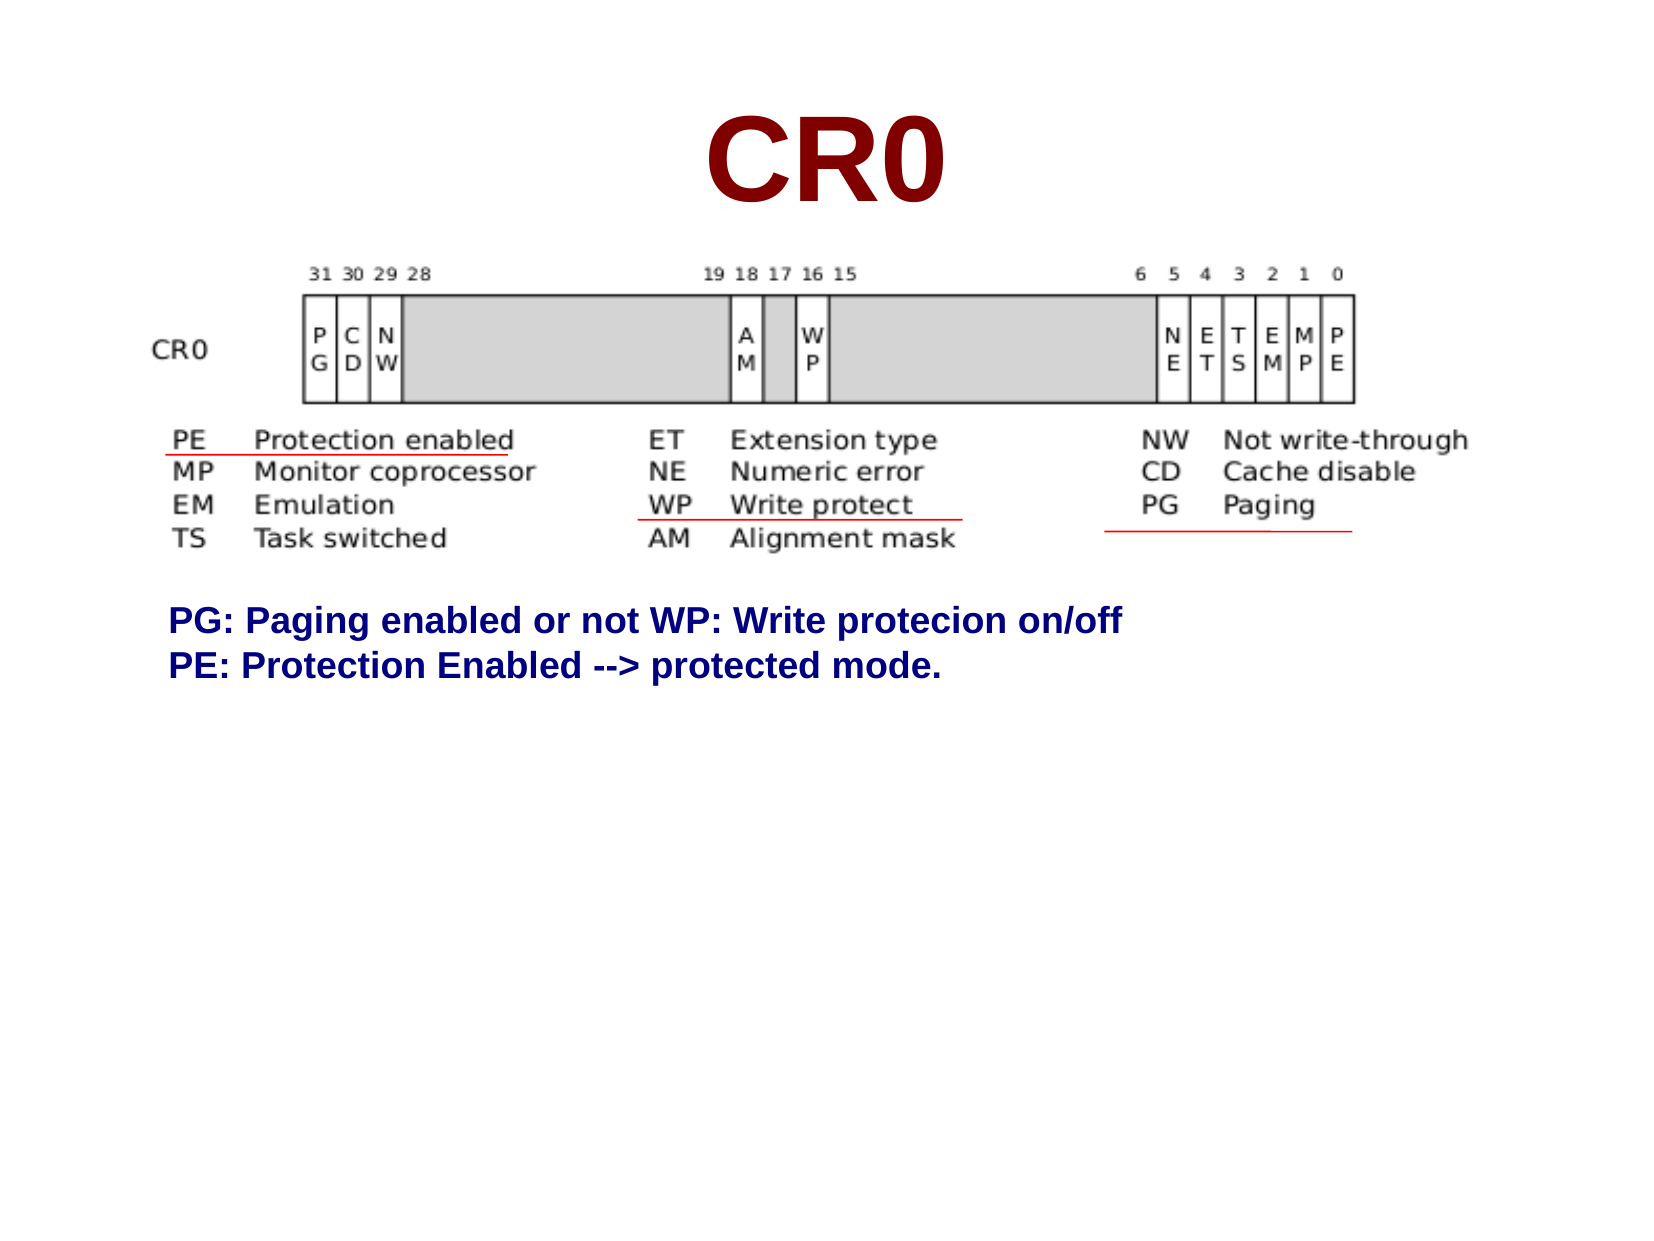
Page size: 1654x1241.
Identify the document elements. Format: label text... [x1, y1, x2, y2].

title CR0 [82, 49, 1571, 257]
text_box PG: Paging enabled or not WP: Write protecion on/off PE: Protection Enabled --> protected mode. [153, 588, 1418, 688]
picture [95, 224, 1536, 589]
